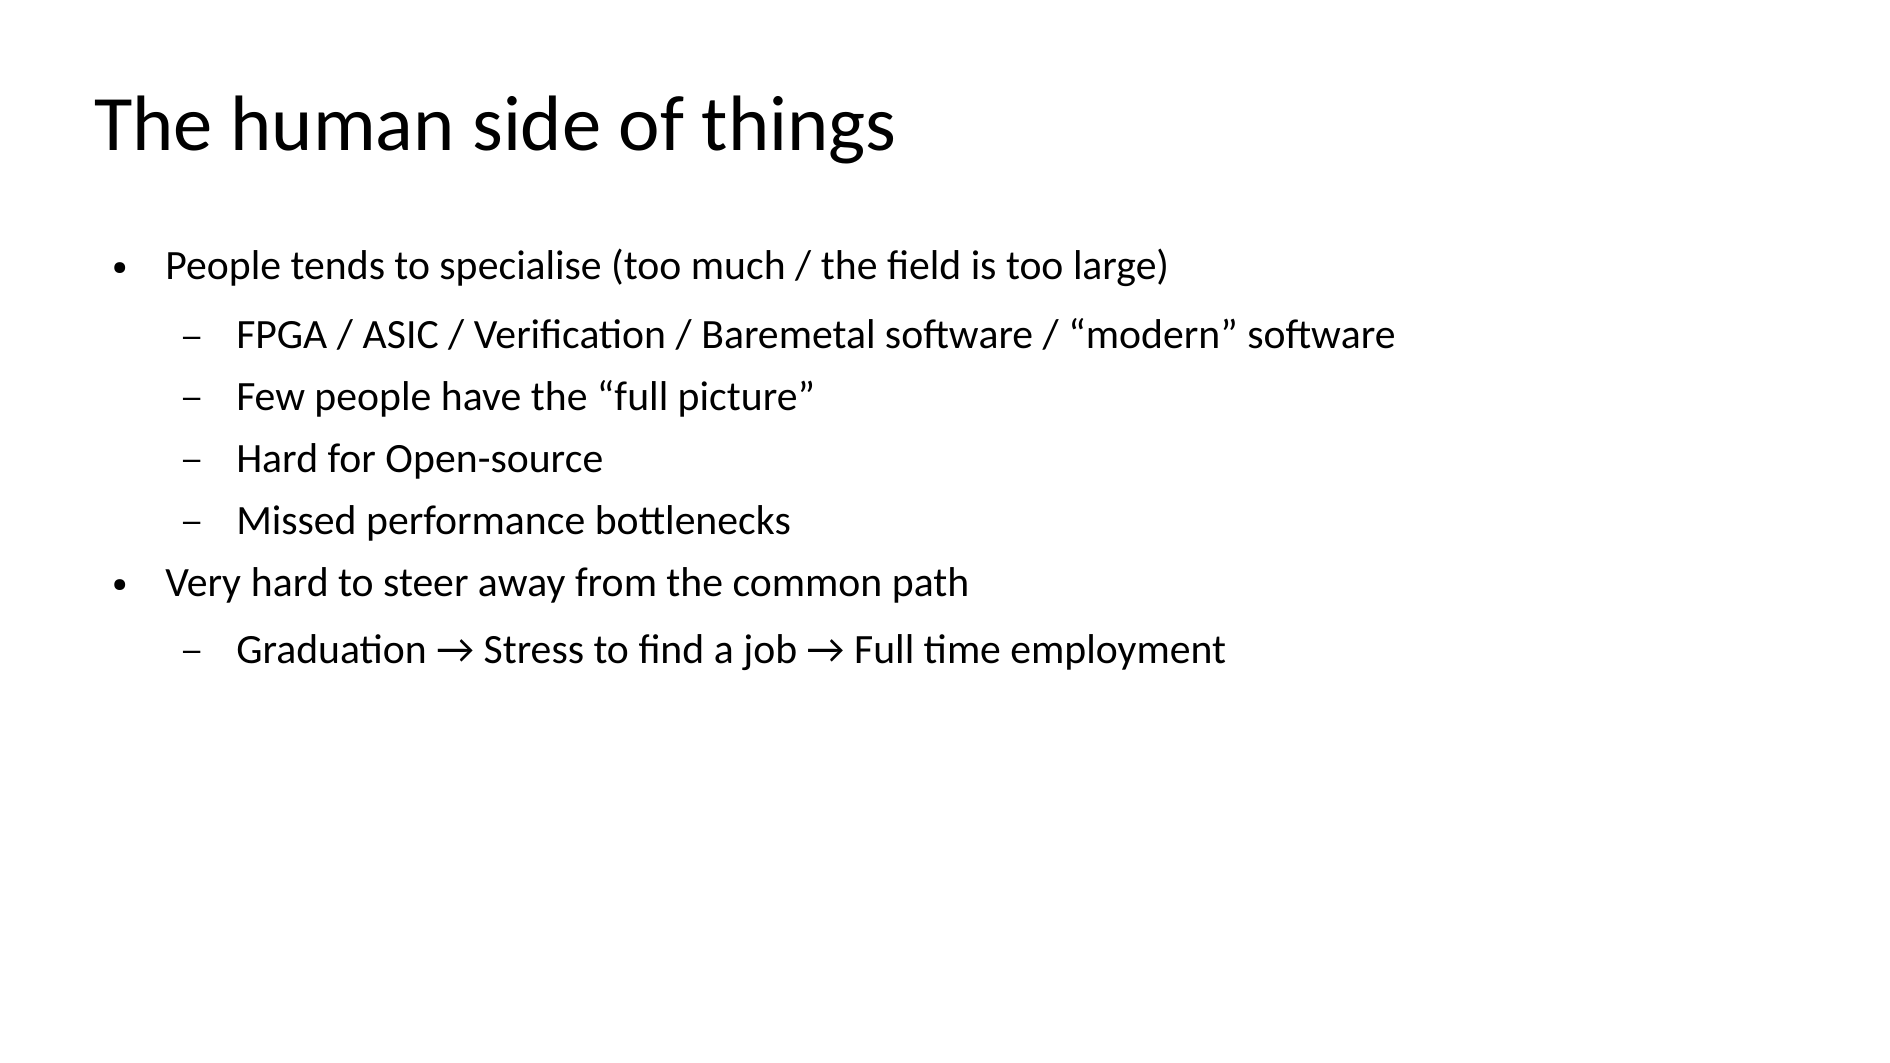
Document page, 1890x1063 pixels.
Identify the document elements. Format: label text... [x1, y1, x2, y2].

list People tends to specialise (too much / the field is too large) FPGA / ASIC / Verification / Baremetal software / “modern” software Few people have the “full picture” Hard for Open-source Missed performance bottlenecks Very hard to steer away from the common path Graduation → Stress to find a job → Full time employment [94, 248, 1890, 957]
title The human side of things [94, 42, 1796, 220]
